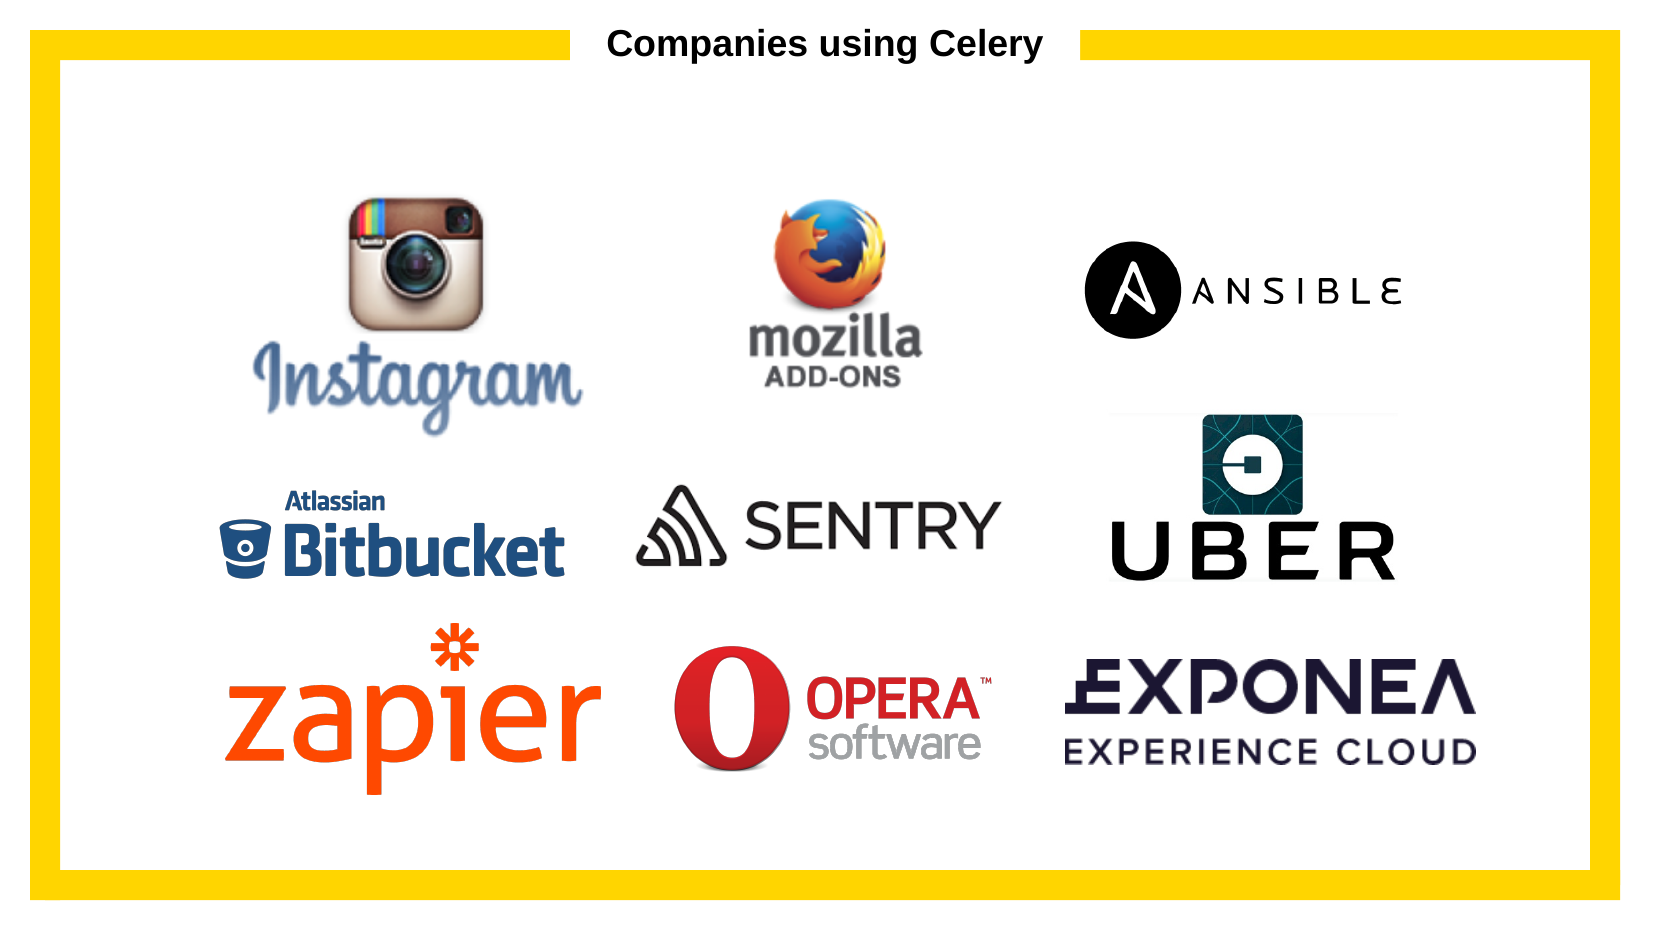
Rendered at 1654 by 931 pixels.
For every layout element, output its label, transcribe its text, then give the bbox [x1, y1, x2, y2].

picture [1095, 409, 1411, 586]
text_box [30, 30, 1621, 901]
picture [1065, 659, 1476, 766]
text_box Companies using Celery [570, 5, 1081, 81]
picture [1080, 239, 1422, 340]
picture [210, 165, 1038, 796]
picture [630, 638, 1036, 781]
picture [710, 179, 946, 407]
